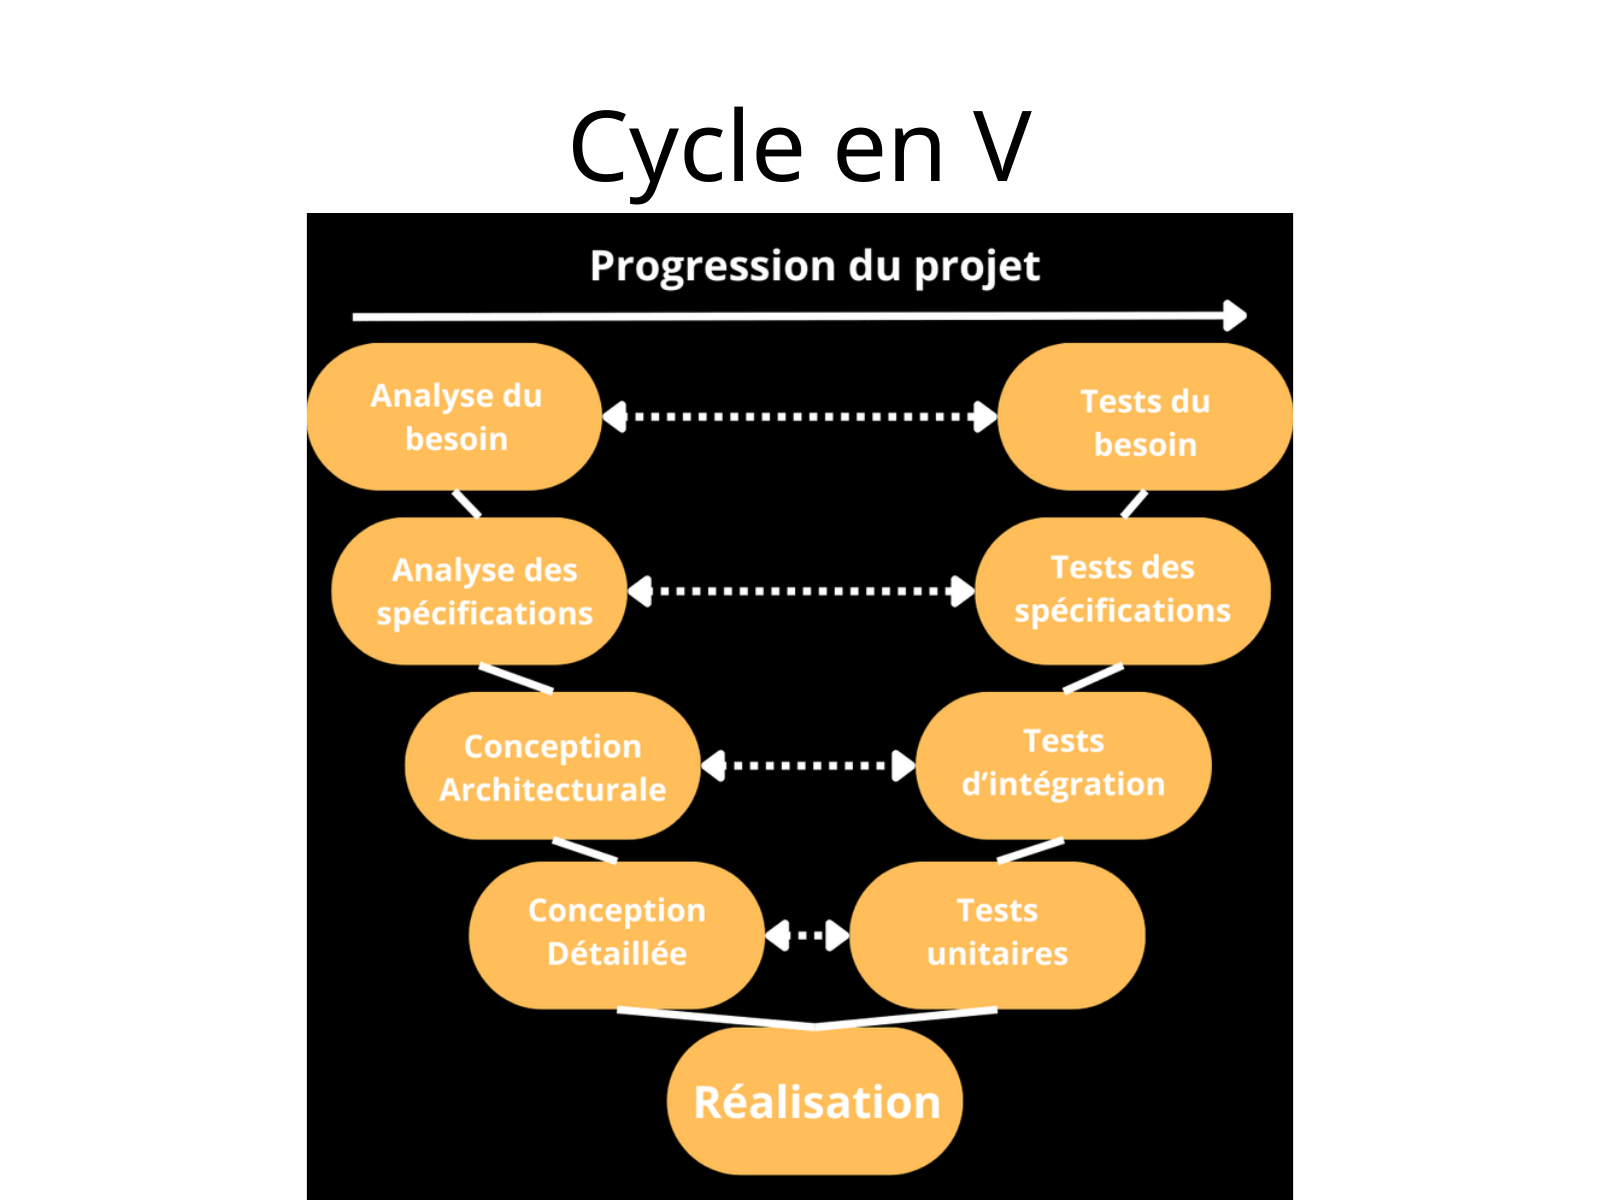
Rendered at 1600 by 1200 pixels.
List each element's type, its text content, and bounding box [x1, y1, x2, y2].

text_box Cycle en V [80, 36, 1520, 248]
text_box [80, 213, 1520, 1200]
